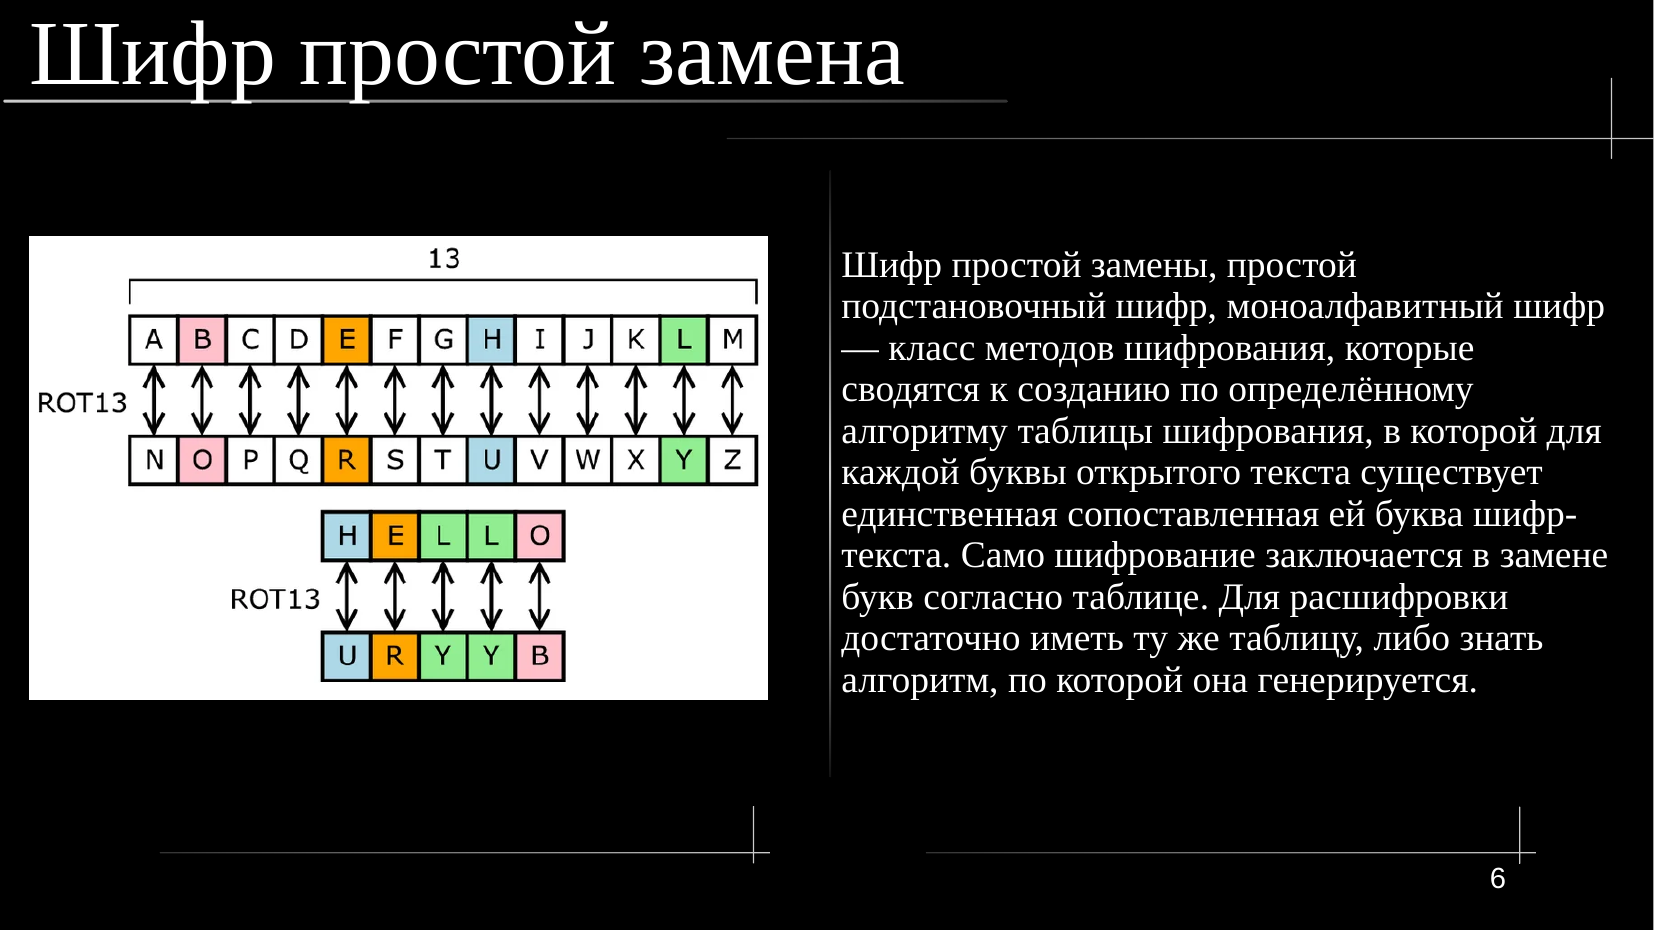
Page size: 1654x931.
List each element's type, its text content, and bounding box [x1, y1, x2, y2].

chart [770, 438, 890, 498]
text_box Шифр простой замены, простой подстановочный шифр, моноалфавитный шифр — класс методов шифрования, которые сводятся к созданию по определённому алгоритму таблицы шифрования, в которой для каждой буквы открытого текста существует единственная сопоставленная ей буква шифр-текста. Само шифрование заключается в замене букв согласно таблице. Для расшифровки достаточно иметь ту же таблицу, либо знать алгоритм, по которой она генерируется. [826, 236, 1639, 697]
title Шифр простой замена [29, 0, 1595, 107]
picture [29, 236, 768, 700]
